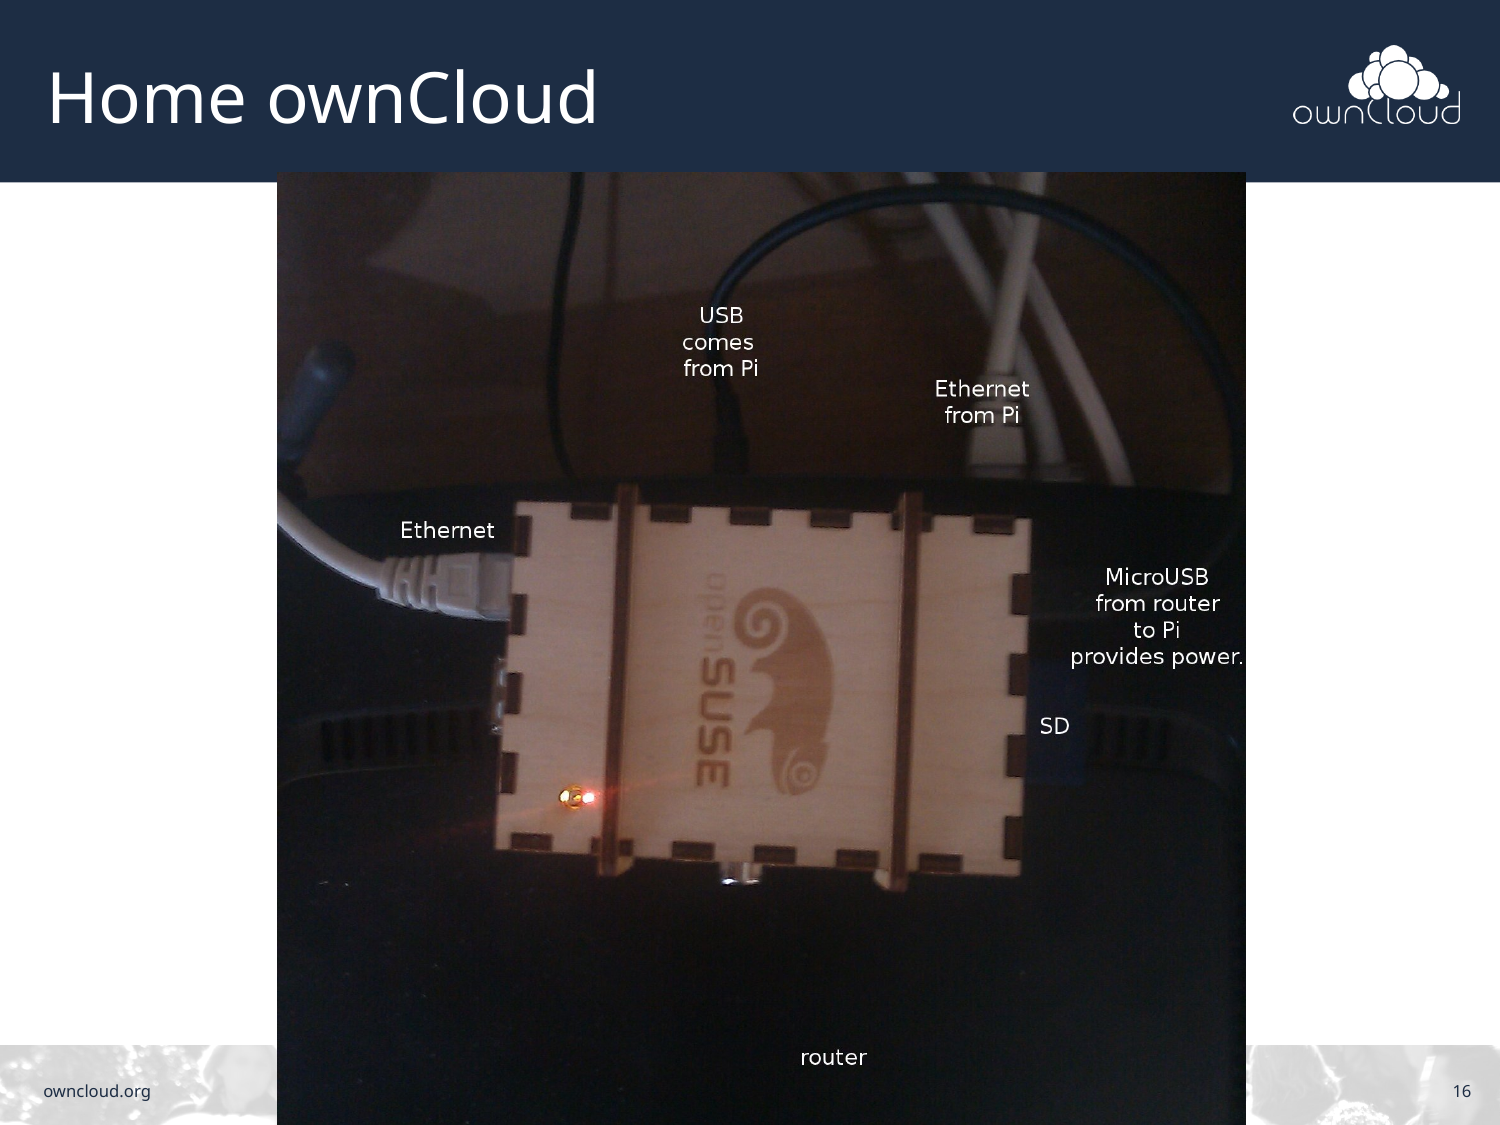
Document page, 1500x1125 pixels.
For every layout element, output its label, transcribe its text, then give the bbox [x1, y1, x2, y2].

picture [1293, 45, 1460, 124]
title Home ownCloud [46, 5, 1258, 187]
picture [0, 172, 1500, 1125]
